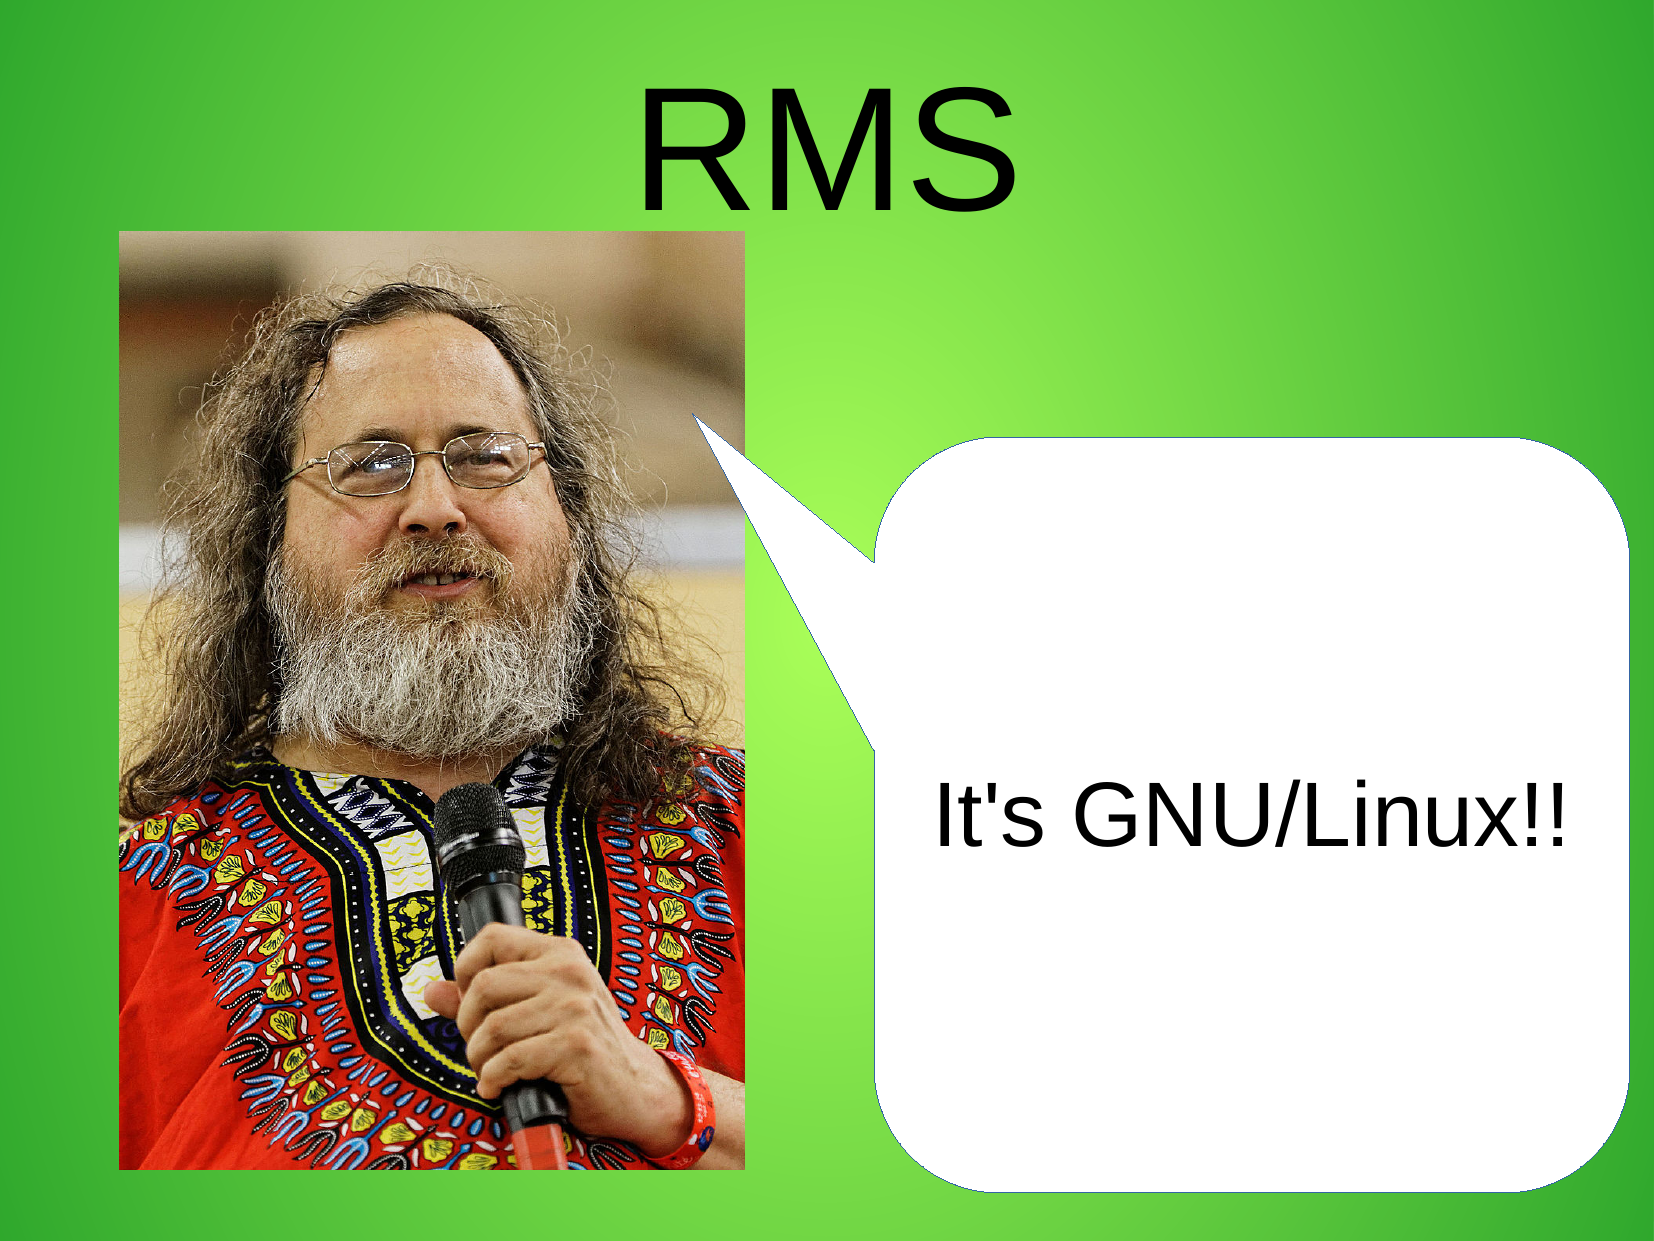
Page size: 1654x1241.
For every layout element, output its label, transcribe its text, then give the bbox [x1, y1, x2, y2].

title RMS [82, 47, 1571, 252]
picture [119, 231, 745, 1170]
text_box It's GNU/Linux!! [692, 413, 1630, 1193]
